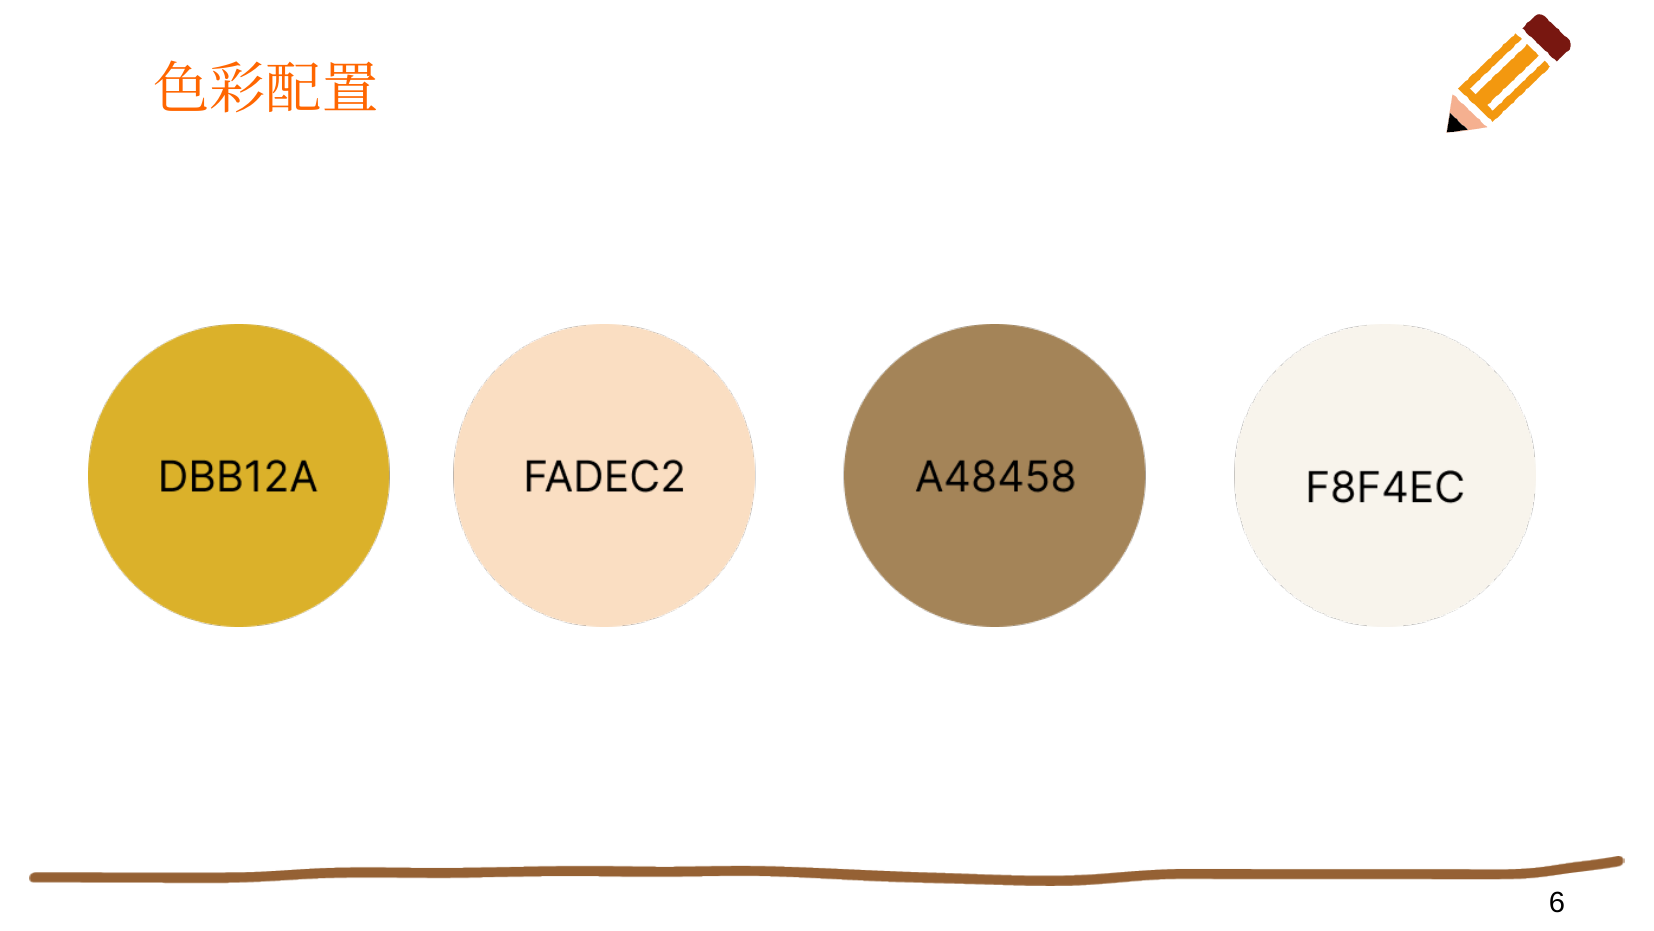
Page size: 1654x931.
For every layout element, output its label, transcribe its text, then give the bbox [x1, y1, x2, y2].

picture [88, 324, 1536, 627]
picture [29, 856, 1625, 886]
picture [1446, 14, 1571, 133]
title 色彩配置 [0, 21, 945, 148]
